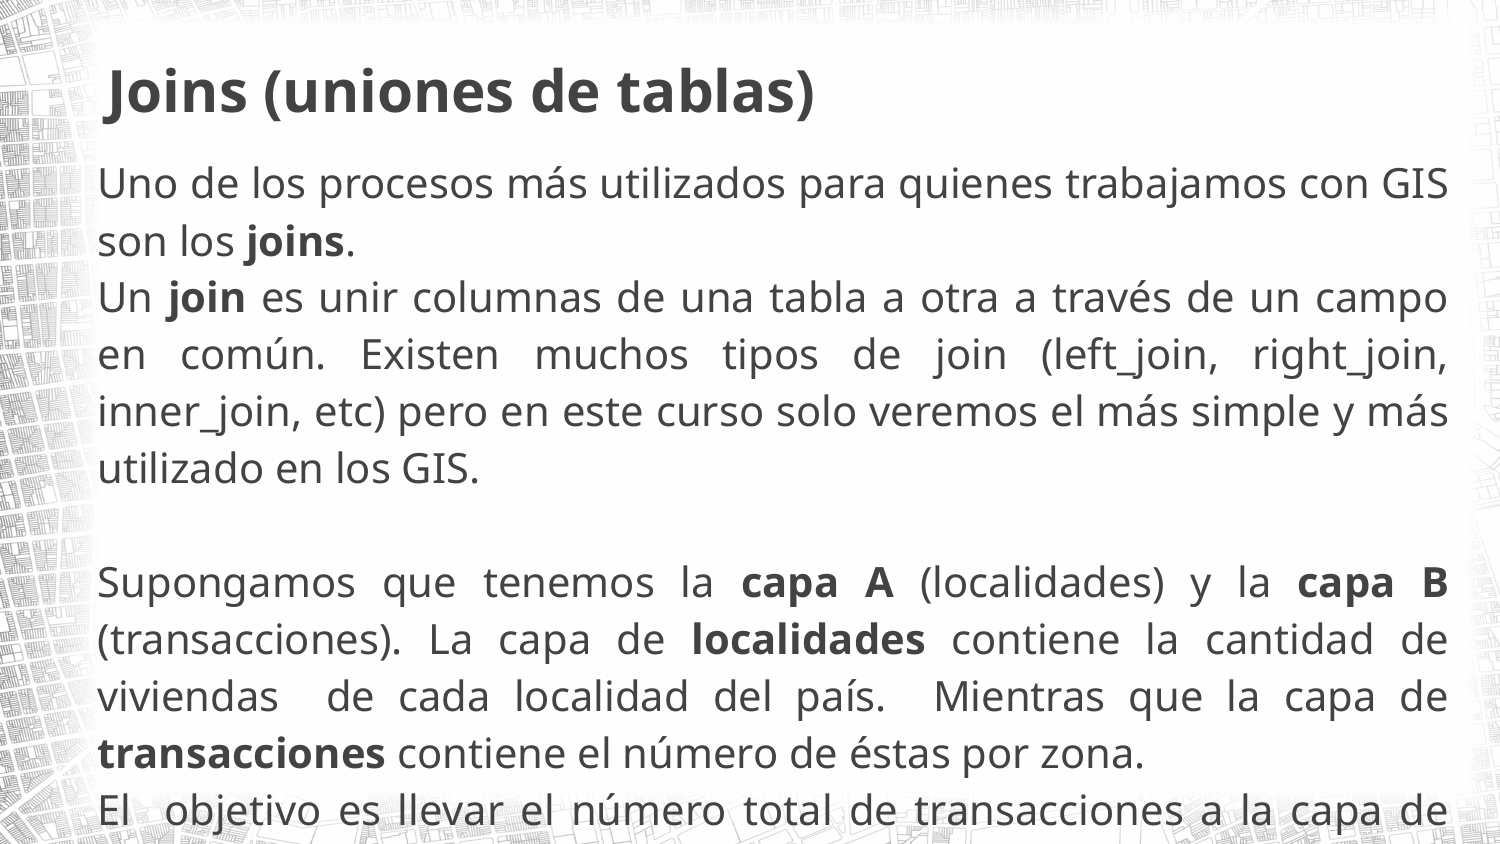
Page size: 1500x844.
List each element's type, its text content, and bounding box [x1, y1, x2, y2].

text_box Uno de los procesos más utilizados para quienes trabajamos con GIS son los joins. Un join es unir columnas de una tabla a otra a través de un campo en común. Existen muchos tipos de join (left_join, right_join, inner_join, etc) pero en este curso solo veremos el más simple y más utilizado en los GIS. Supongamos que tenemos la capa A (localidades) y la capa B (transacciones). La capa de localidades contiene la cantidad de viviendas de cada localidad del país. Mientras que la capa de transacciones contiene el número de éstas por zona. El objetivo es llevar el número total de transacciones a la capa de localidades para luego armar un indicador. [82, 146, 1465, 841]
picture [0, 0, 1500, 844]
text_box Joins (uniones de tablas) [92, 47, 1052, 130]
